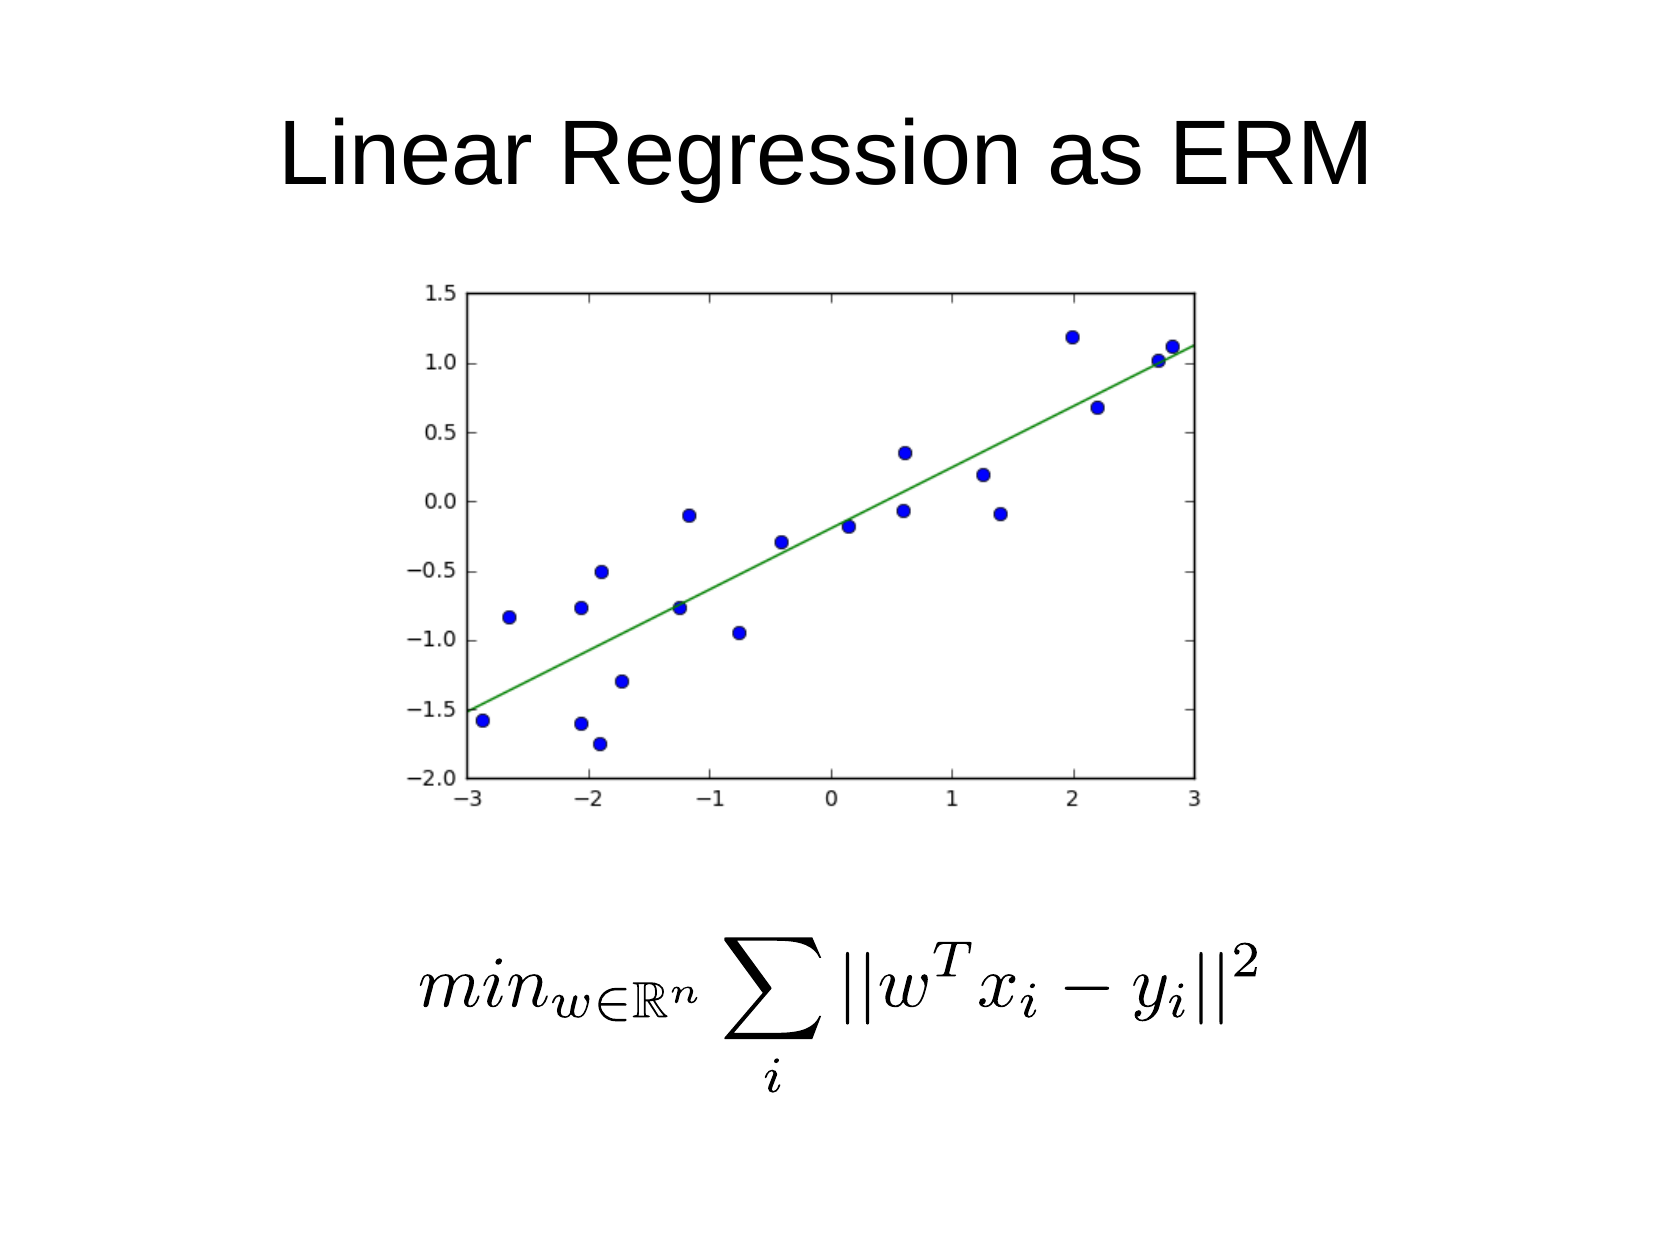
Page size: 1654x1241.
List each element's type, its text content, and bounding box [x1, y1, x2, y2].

text_box [417, 930, 1261, 1093]
title Linear Regression as ERM [82, 49, 1571, 257]
picture [390, 268, 1216, 826]
